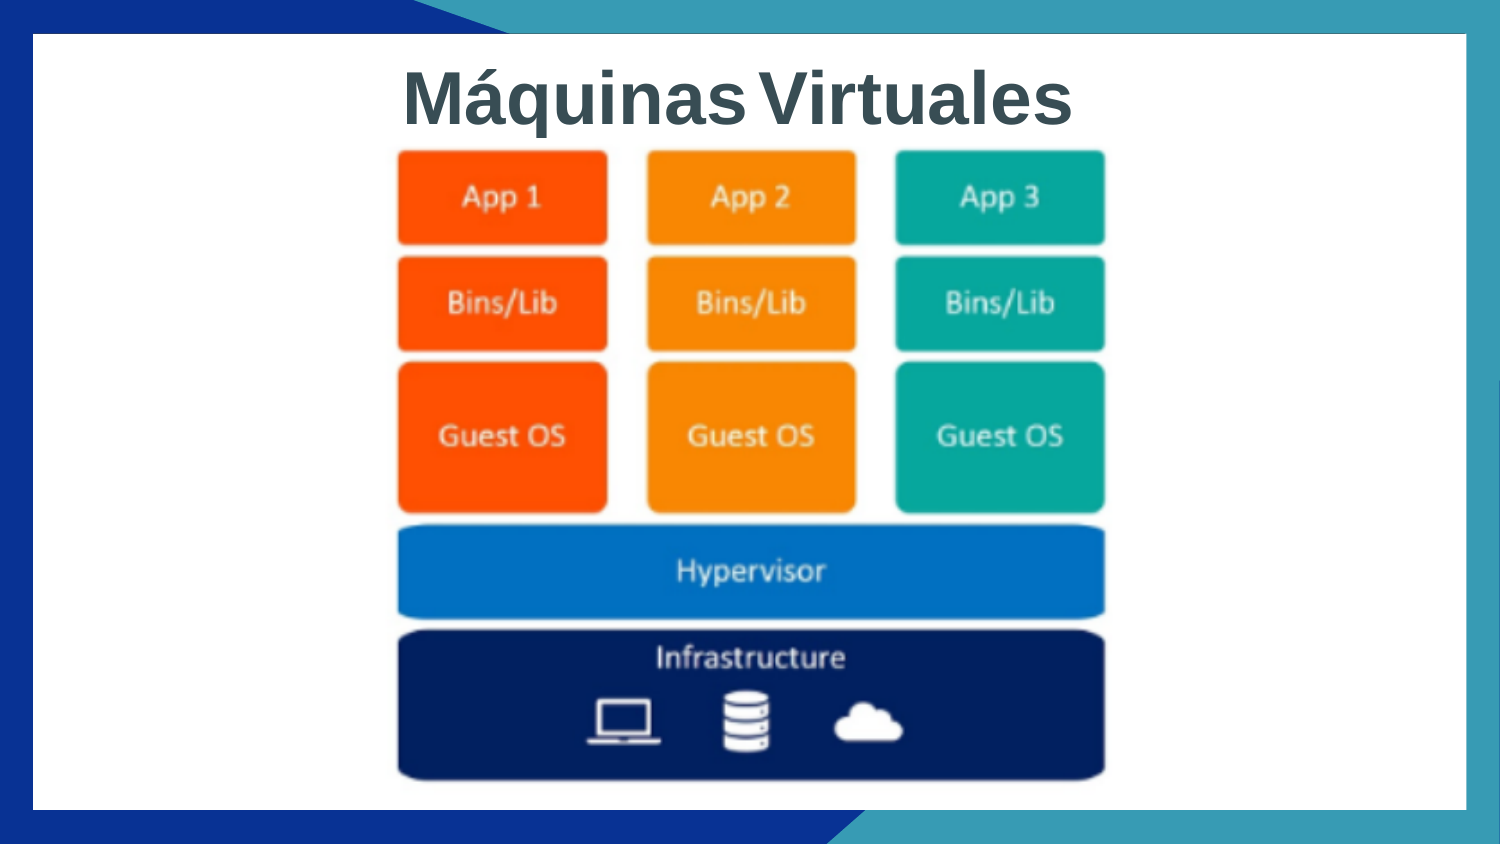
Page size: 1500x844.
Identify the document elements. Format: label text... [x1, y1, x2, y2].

picture [383, 138, 1113, 798]
text_box Máquinas Virtuales [29, 48, 1447, 190]
